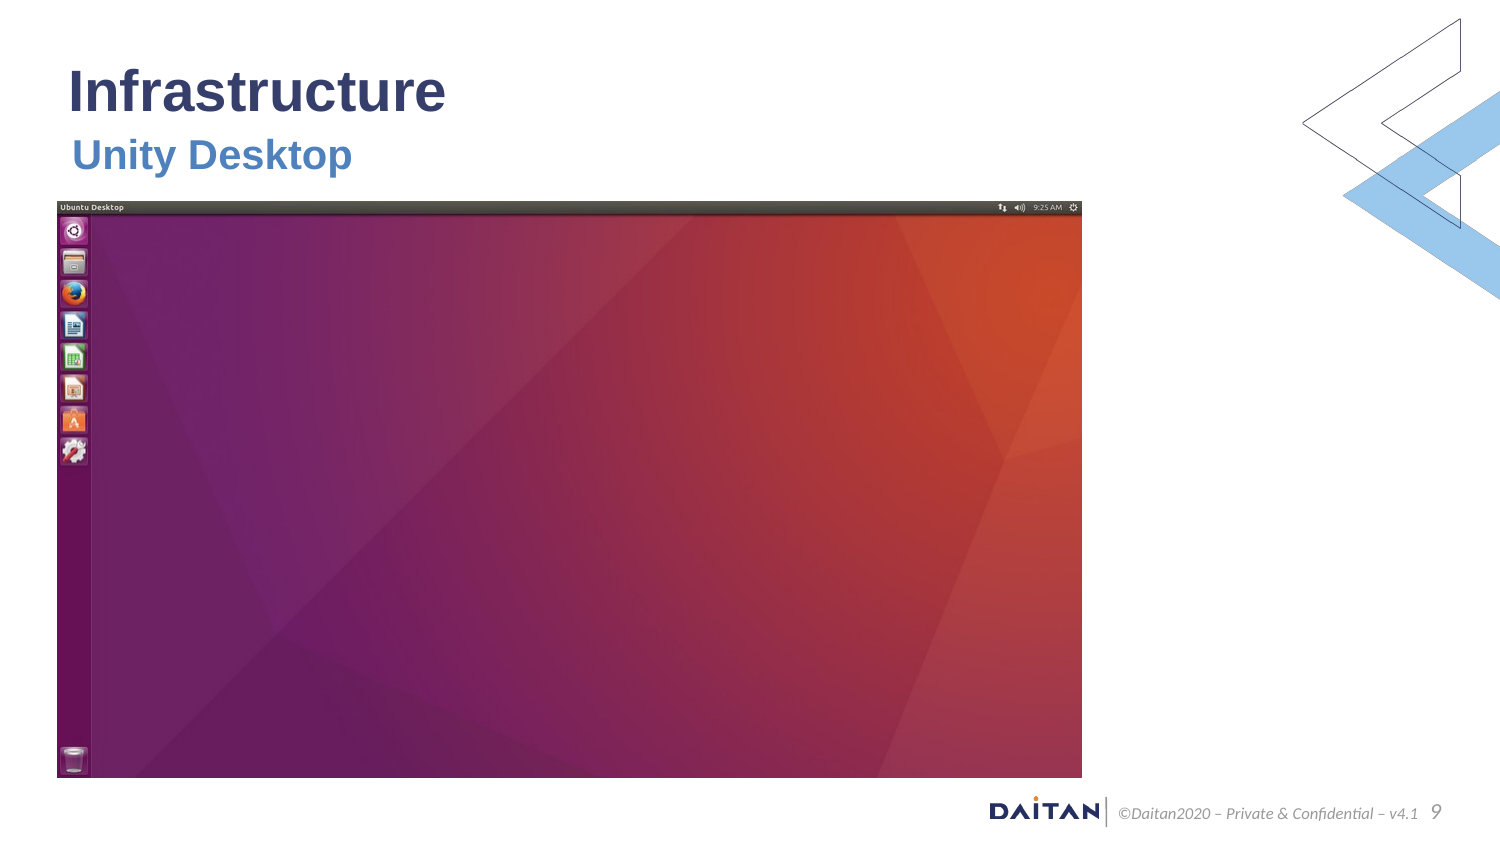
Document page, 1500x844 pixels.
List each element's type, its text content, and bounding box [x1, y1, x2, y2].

picture [1303, 20, 1500, 300]
title Infrastructure [57, 50, 1289, 126]
subtitle Unity Desktop [57, 126, 1289, 172]
picture [990, 796, 1099, 819]
picture [57, 201, 1082, 778]
